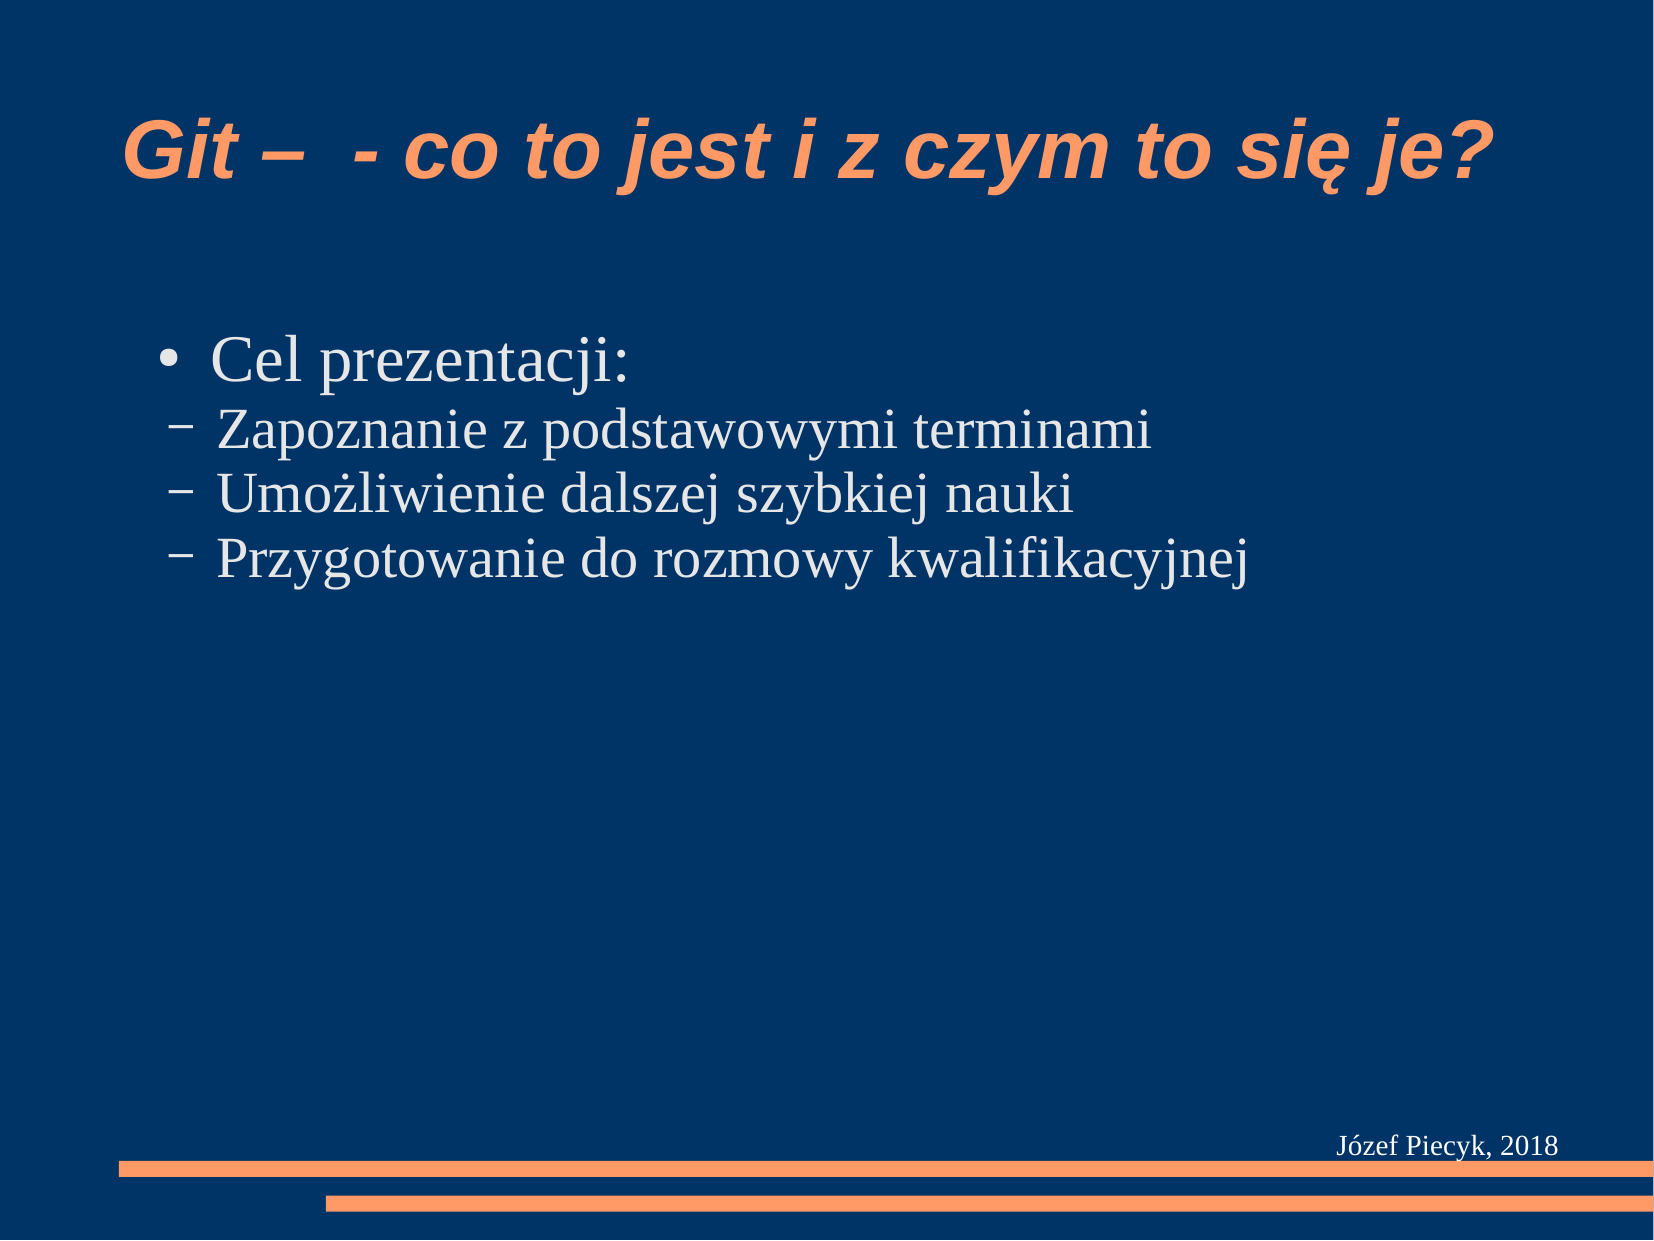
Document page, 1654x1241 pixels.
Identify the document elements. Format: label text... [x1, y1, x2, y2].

title Git – - co to jest i z czym to się je? [121, 46, 1534, 254]
list Cel prezentacji: Zapoznanie z podstawowymi terminami Umożliwienie dalszej szybkiej nauki Przygotowanie do rozmowy kwalifikacyjnej [121, 322, 1561, 1132]
